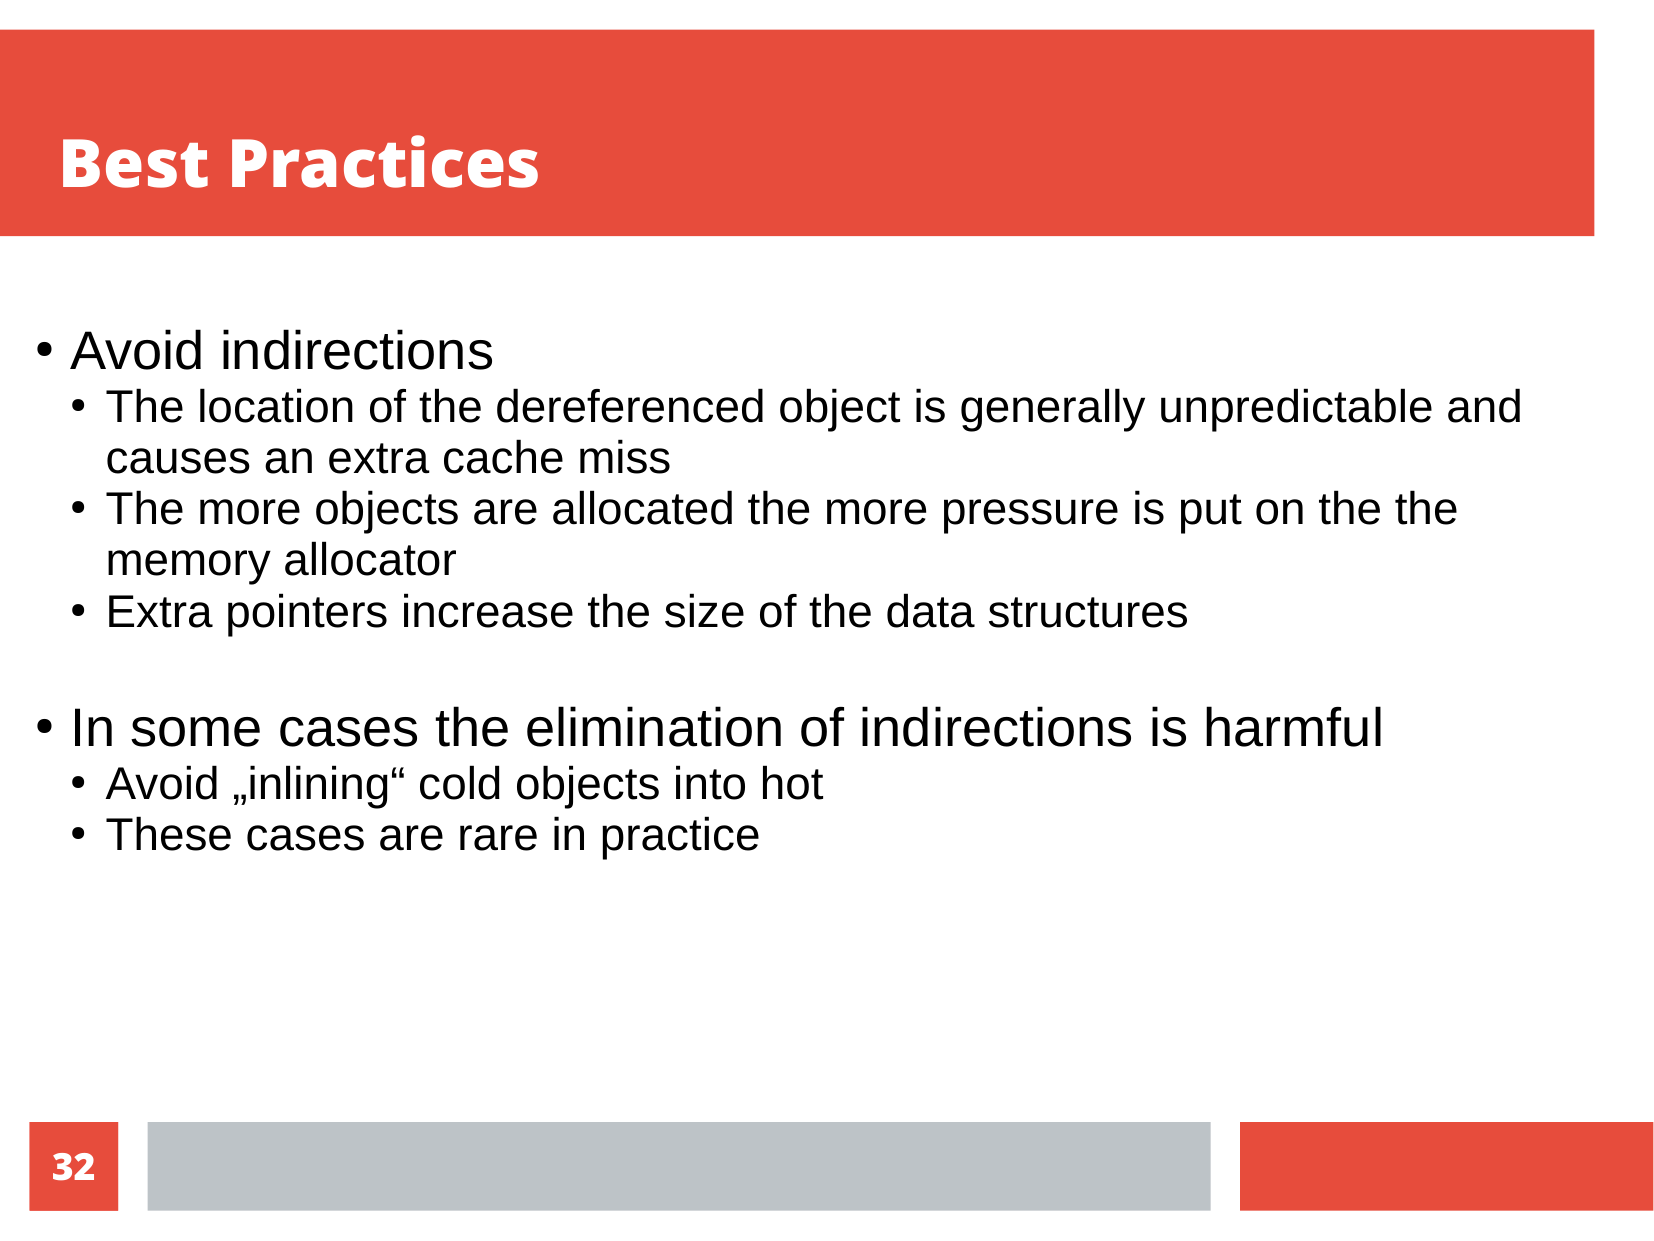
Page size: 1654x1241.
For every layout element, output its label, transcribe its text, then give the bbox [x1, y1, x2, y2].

text_box Avoid indirections The location of the dereferenced object is generally unpredictable and causes an extra cache miss The more objects are allocated the more pressure is put on the the memory allocator Extra pointers increase the size of the data structures In some cases the elimination of indirections is harmful Avoid „inlining“ cold objects into hot These cases are rare in practice [34, 320, 1559, 746]
title Best Practices [59, 59, 1595, 207]
